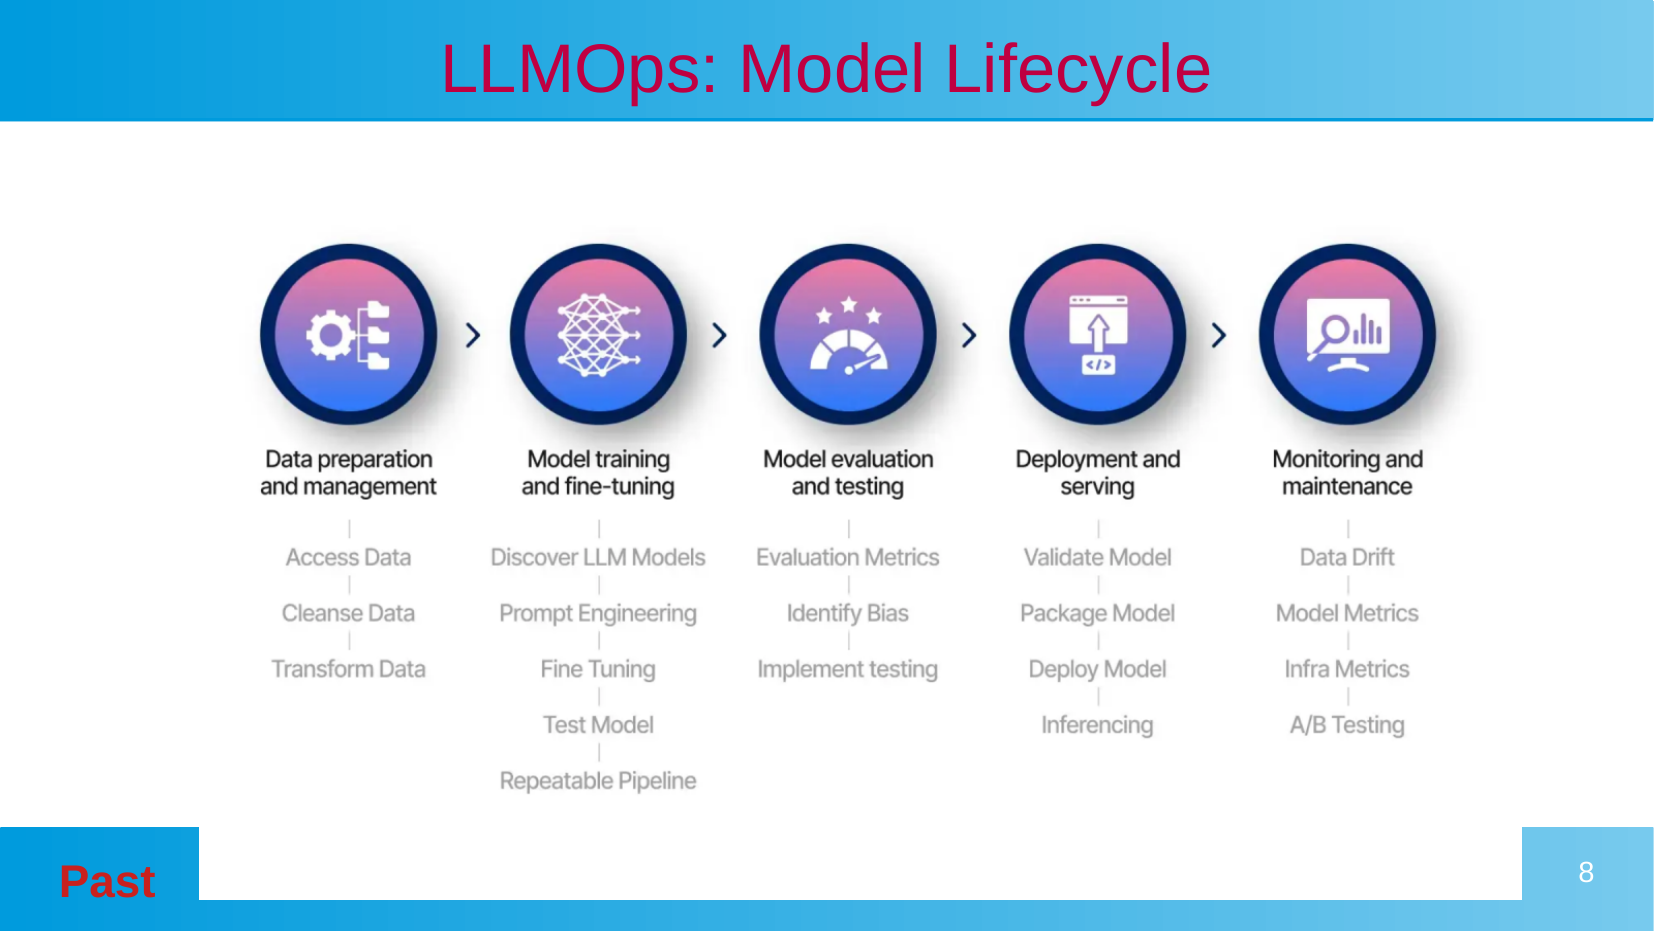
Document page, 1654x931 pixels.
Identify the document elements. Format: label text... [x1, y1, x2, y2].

title LLMOps: Model Lifecycle [59, 29, 1595, 108]
picture [199, 138, 1522, 901]
